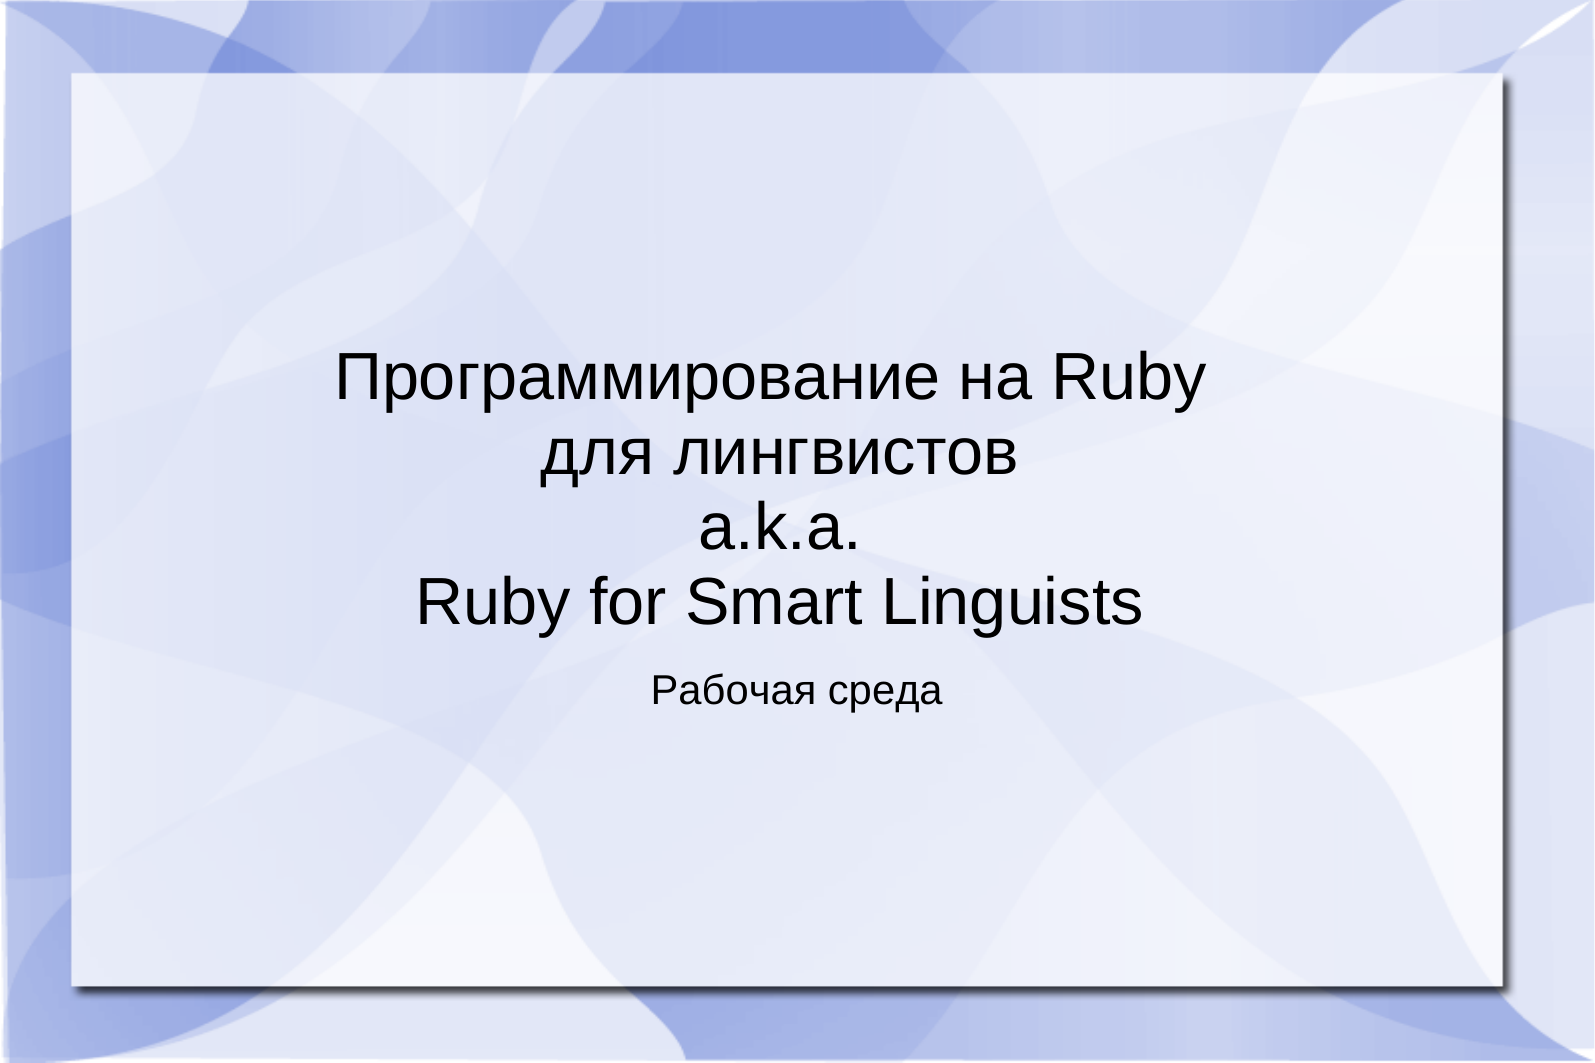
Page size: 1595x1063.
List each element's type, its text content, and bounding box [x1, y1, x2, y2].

text_box Рабочая среда [446, 666, 1147, 714]
subtitle Программирование на Ruby для лингвистов a.k.a. Ruby for Smart Linguists [79, 77, 1481, 976]
picture [0, 0, 1595, 1063]
